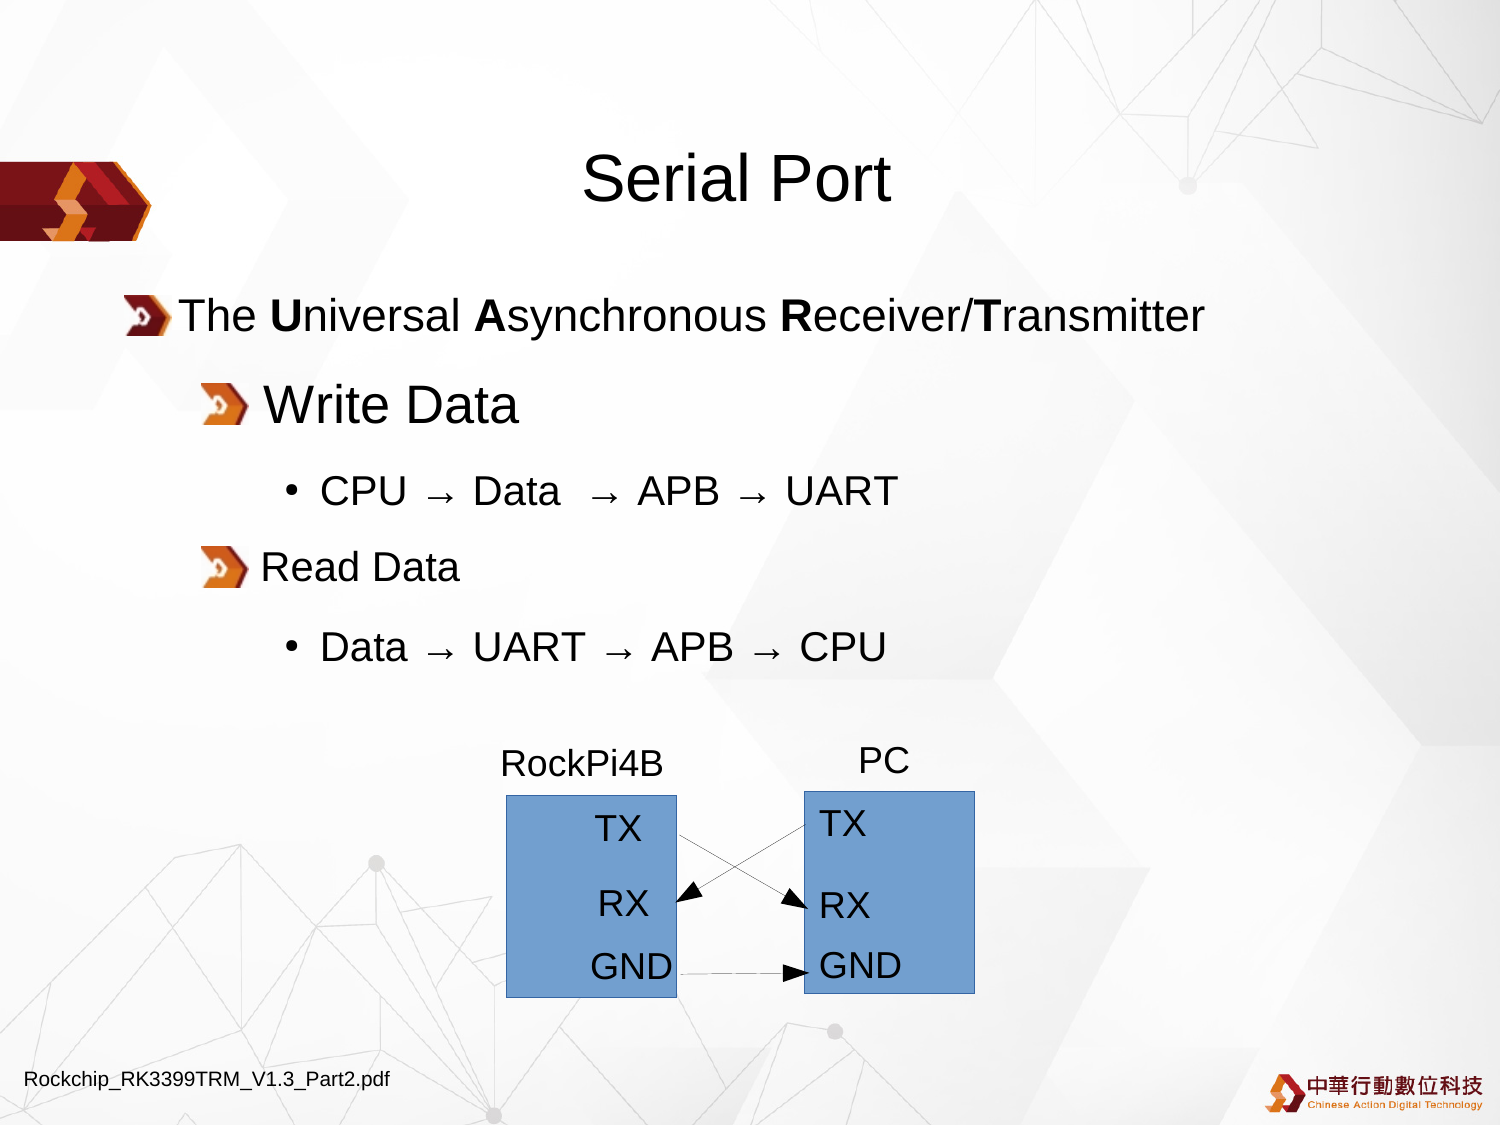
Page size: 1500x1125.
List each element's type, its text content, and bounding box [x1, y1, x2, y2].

text_box RX [804, 873, 891, 933]
text_box RX [582, 871, 669, 932]
text_box PC [843, 728, 1055, 791]
text_box GND [575, 934, 695, 995]
text_box RockPi4B [485, 731, 697, 795]
text_box [506, 795, 677, 998]
list The Universal Asynchronous Receiver/Transmitter Write Data CPU → Data → APB → UART Read Data Data → UART → APB → CPU [107, 290, 1425, 680]
picture [0, 0, 1500, 1125]
text_box [804, 791, 975, 994]
text_box TX [579, 797, 661, 857]
text_box GND [804, 933, 924, 994]
text_box TX [804, 791, 886, 852]
text_box Rockchip_RK3399TRM_V1.3_Part2.pdf [8, 1057, 700, 1118]
title Serial Port [107, 101, 1367, 255]
